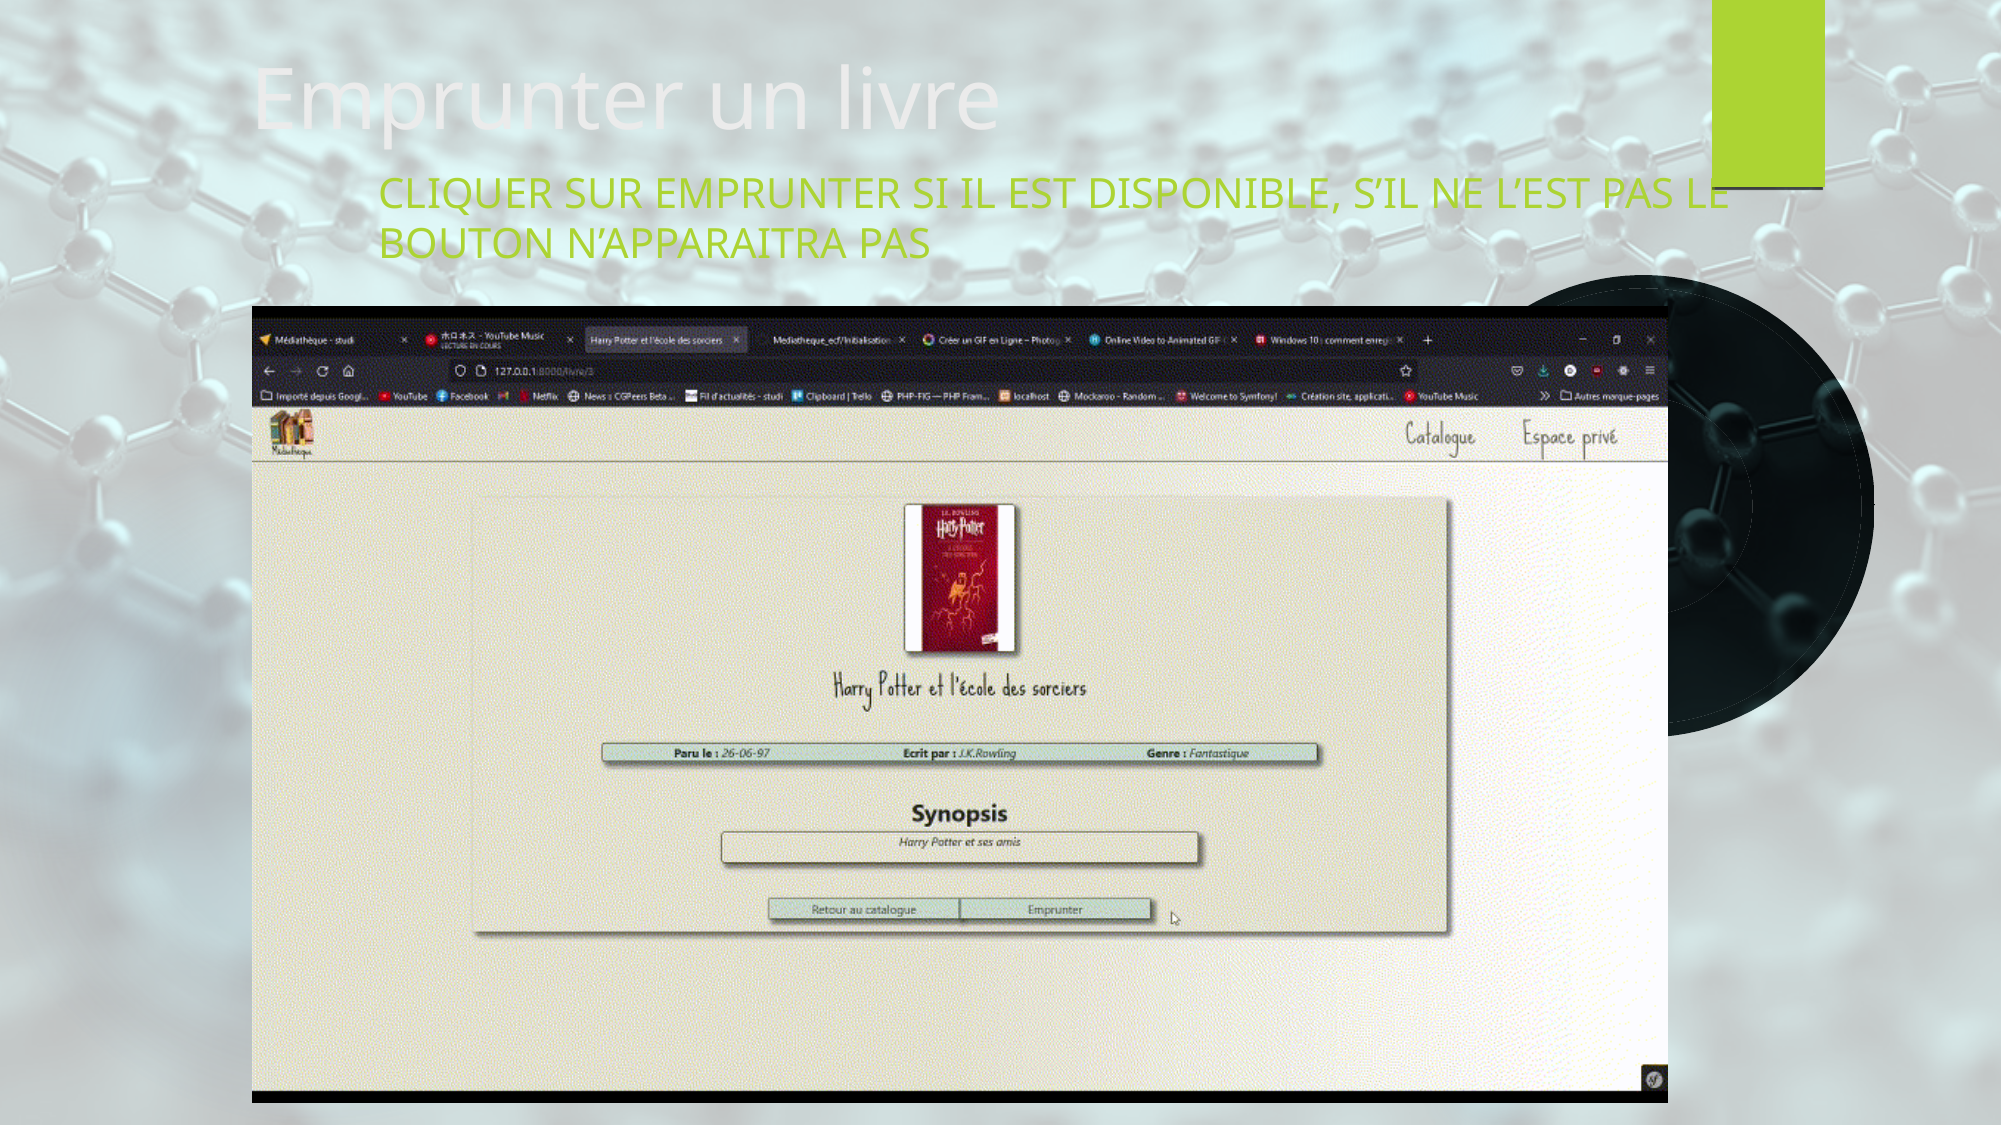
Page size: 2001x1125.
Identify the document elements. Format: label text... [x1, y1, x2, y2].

subtitle Cliquer sur emprunter si il est disponible, s’il ne l’est pas le bouton n’apparaitra pas [363, 159, 1812, 301]
text_box [1712, 0, 1825, 187]
title Emprunter un livre [235, 35, 1608, 155]
picture [0, 0, 2000, 1125]
